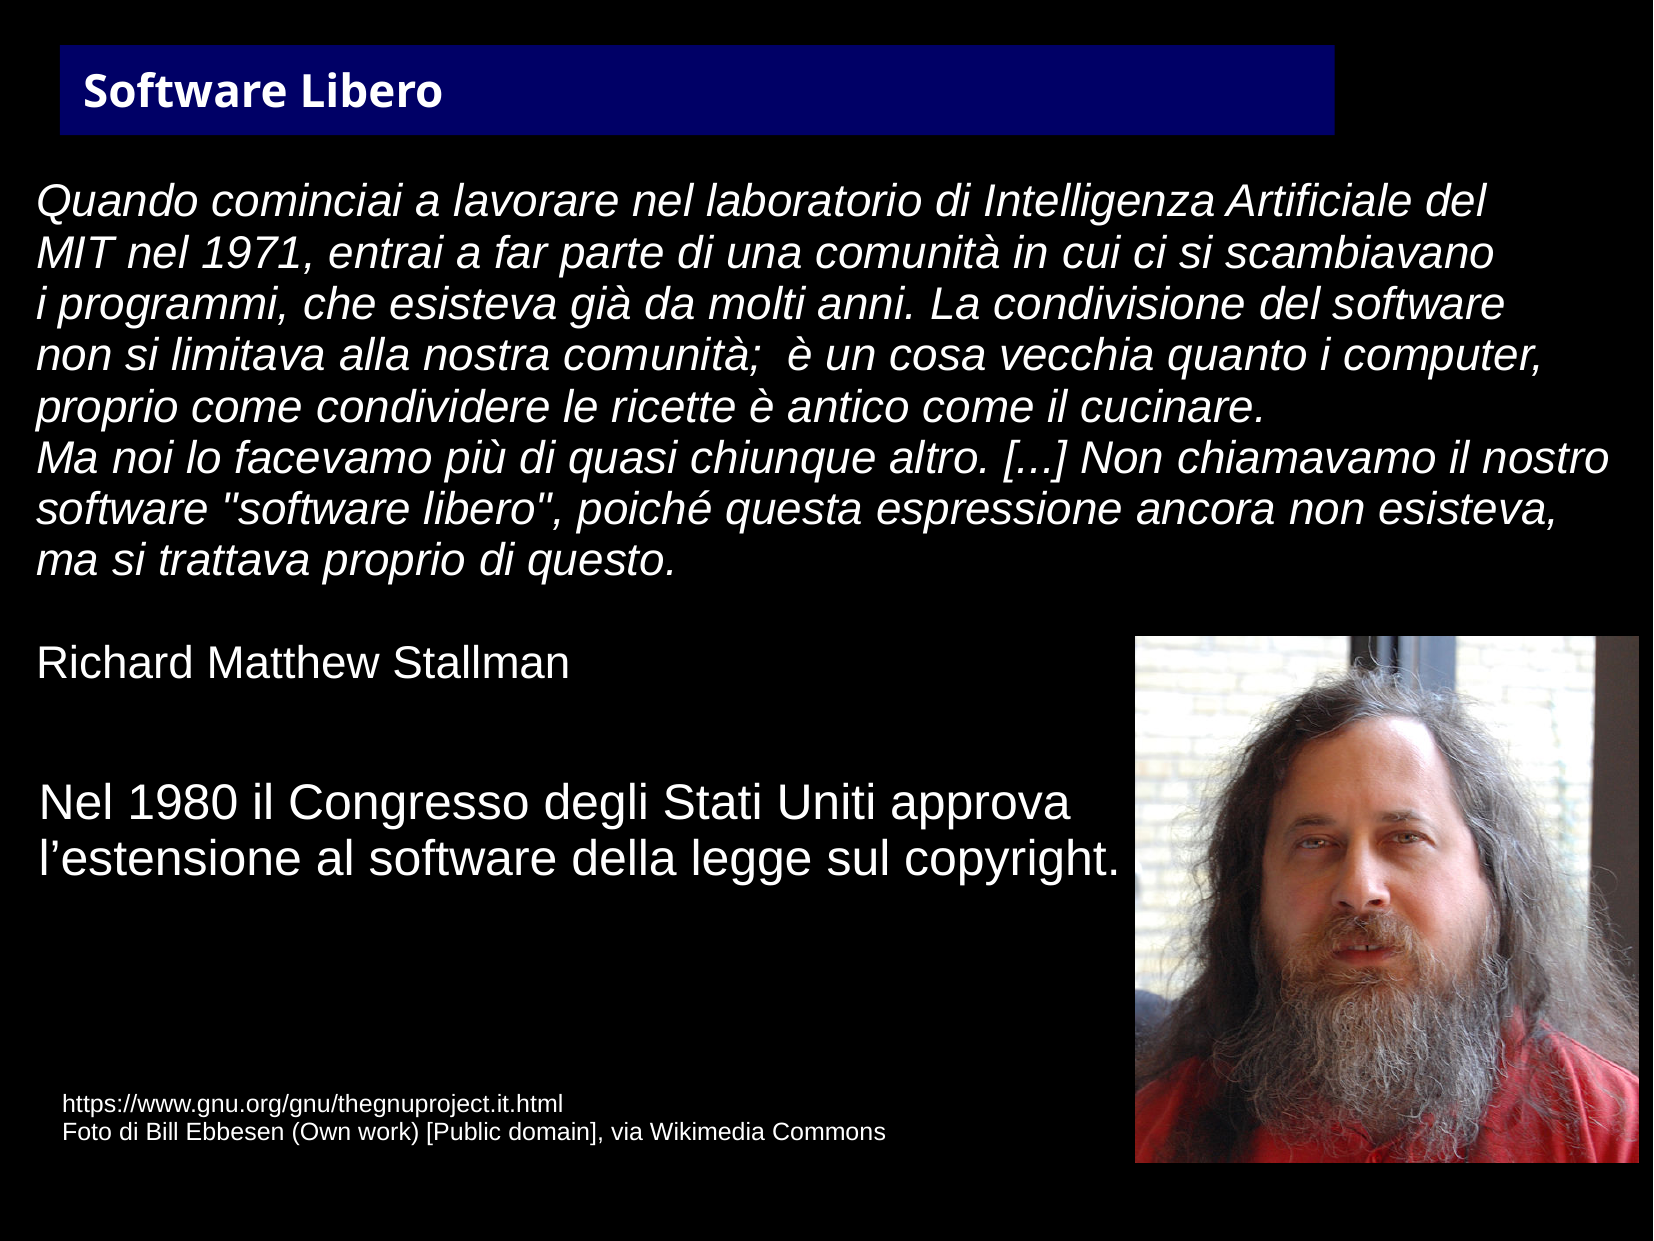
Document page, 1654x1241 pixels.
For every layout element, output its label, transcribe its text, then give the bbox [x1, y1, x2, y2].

list Software Libero [59, 45, 1335, 136]
text_box https://www.gnu.org/gnu/thegnuproject.it.html Foto di Bill Ebbesen (Own work) [Public domain], via Wikimedia Commons [47, 1082, 1653, 1210]
picture [1135, 636, 1639, 1163]
text_box Quando cominciai a lavorare nel laboratorio di Intelligenza Artificiale del MIT nel 1971, entrai a far parte di una comunità in cui ci si scambiavano i programmi, che esisteva già da molti anni. La condivisione del software non si limitava alla nostra comunità; è un cosa vecchia quanto i computer, proprio come condividere le ricette è antico come il cucinare. Ma noi lo facevamo più di quasi chiunque altro. [...] Non chiamavamo il nostro software "software libero", poiché questa espressione ancora non esisteva, ma si trattava proprio di questo. Richard Matthew Stallman [21, 168, 1640, 696]
text_box Nel 1980 il Congresso degli Stati Uniti approva l’estensione al software della legge sul copyright. [23, 767, 1179, 950]
